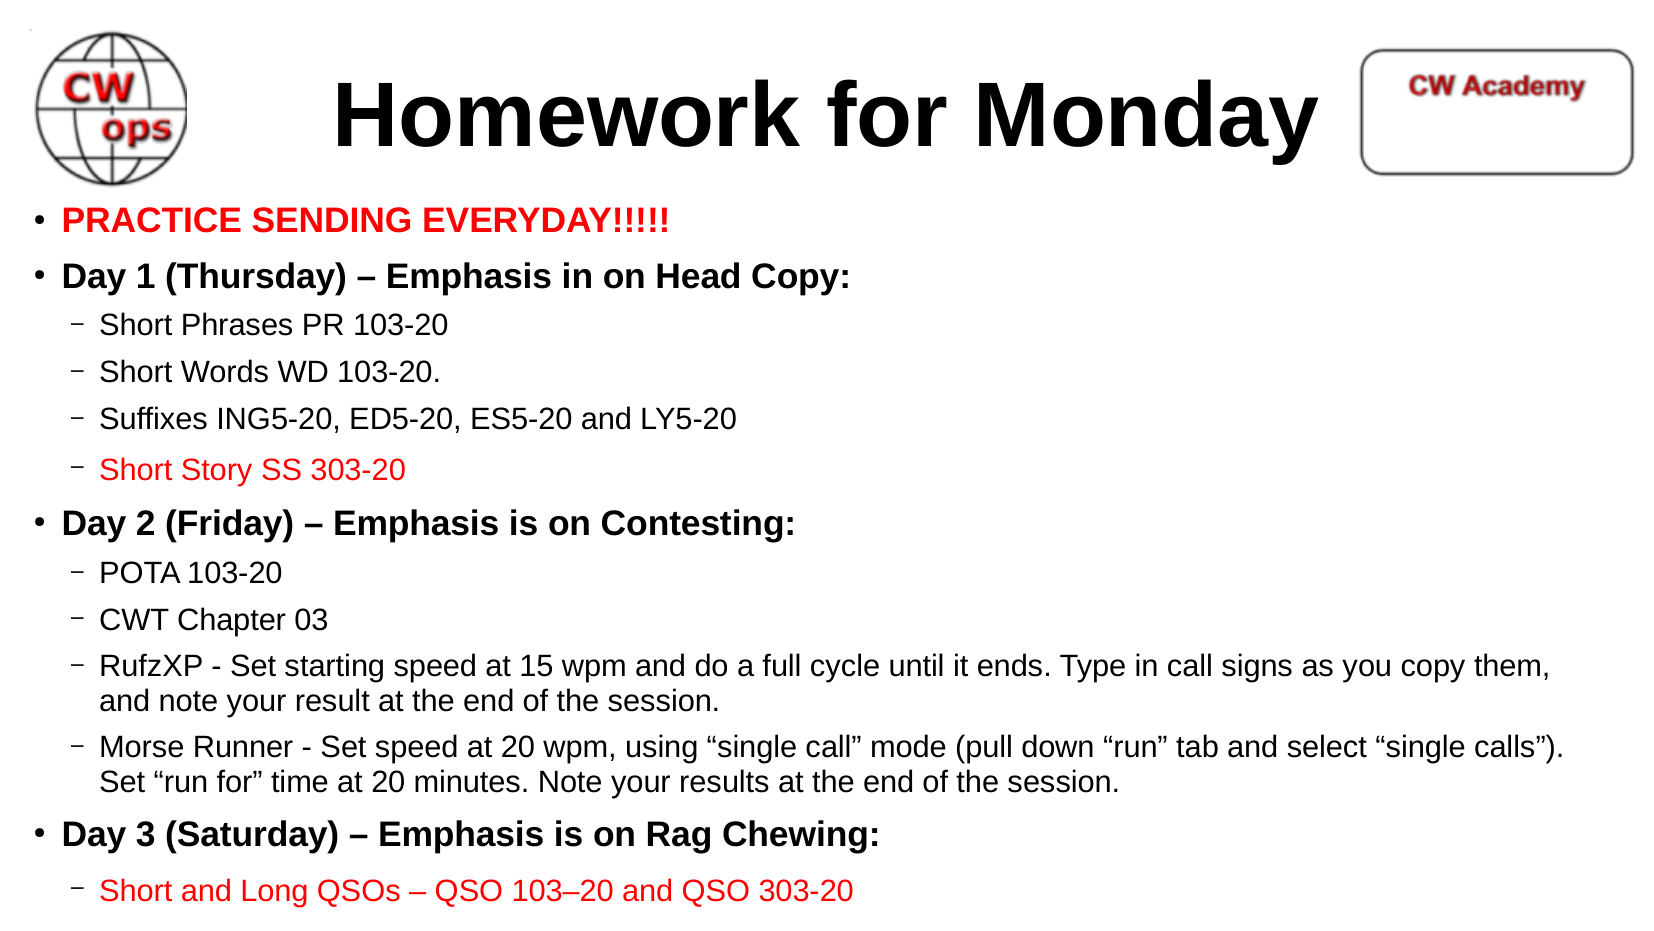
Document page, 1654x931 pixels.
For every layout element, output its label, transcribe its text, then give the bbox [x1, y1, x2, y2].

title Homework for Monday [82, 37, 1571, 193]
picture [1571, 37, 1640, 186]
picture [30, 29, 187, 194]
list PRACTICE SENDING EVERYDAY!!!!! Day 1 (Thursday) – Emphasis in on Head Copy: Short Phrases PR 103-20 Short Words WD 103-20. Suffixes ING5-20, ED5-20, ES5-20 and LY5-20 Short Story SS 303-20 Day 2 (Friday) – Emphasis is on Contesting: POTA 103-20 CWT Chapter 03 RufzXP - Set starting speed at 15 wpm and do a full cycle until it ends. Type in call signs as you copy them, and note your result at the end of the session. Morse Runner - Set speed at 20 wpm, using “single call” mode (pull down “run” tab and select “single calls”). Set “run for” time at 20 minutes. Note your results at the end of the session. Day 3 (Saturday) – Emphasis is on Rag Chewing: Short and Long QSOs – QSO 103–20 and QSO 303-20 [24, 200, 1606, 912]
